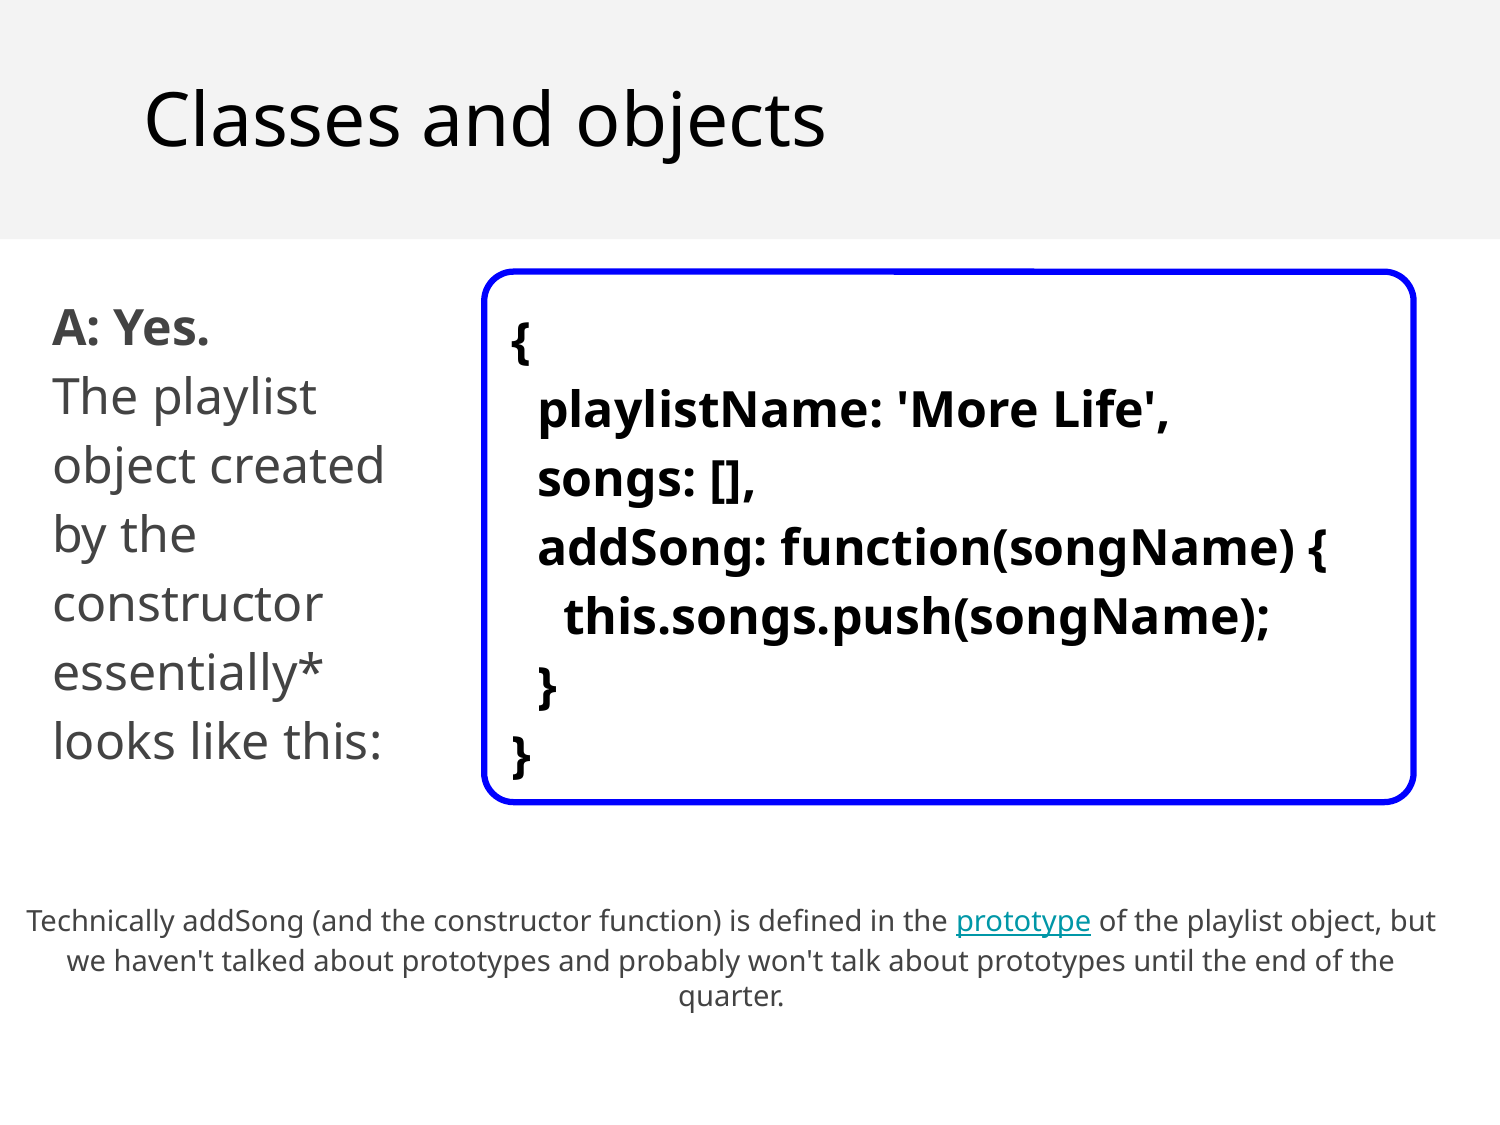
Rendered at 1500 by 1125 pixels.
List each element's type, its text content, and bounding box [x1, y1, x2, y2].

title Classes and objects [128, 56, 1372, 183]
list Technically addSong (and the constructor function) is defined in the prototype of the playlist object, but we haven't talked about prototypes and probably won't talk about prototypes until the end of the quarter. [10, 910, 1453, 1004]
list A: Yes. The playlist object created by the constructor essentially* looks like this: [37, 271, 449, 833]
text_box { playlistName: 'More Life', songs: [], addSong: function(songName) { this.songs.push(songName); } } [496, 284, 1454, 815]
